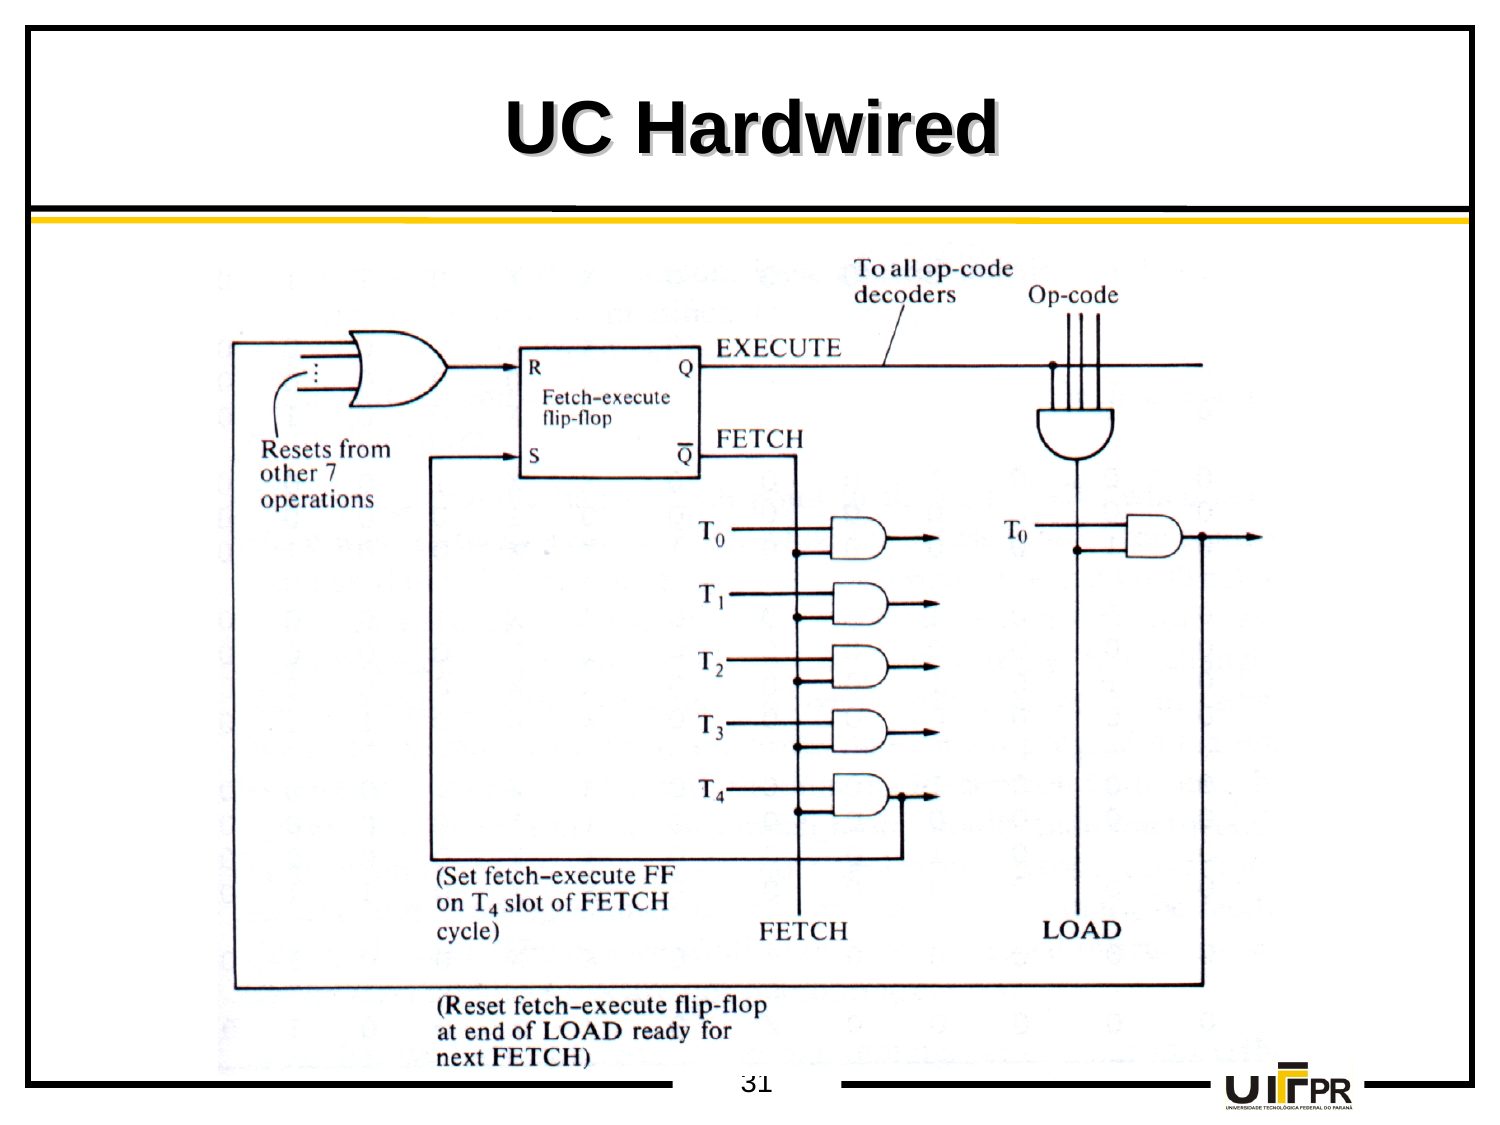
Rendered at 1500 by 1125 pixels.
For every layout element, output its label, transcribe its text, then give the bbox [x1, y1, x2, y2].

picture [218, 242, 1353, 1110]
title UC Hardwired [29, 85, 1477, 180]
